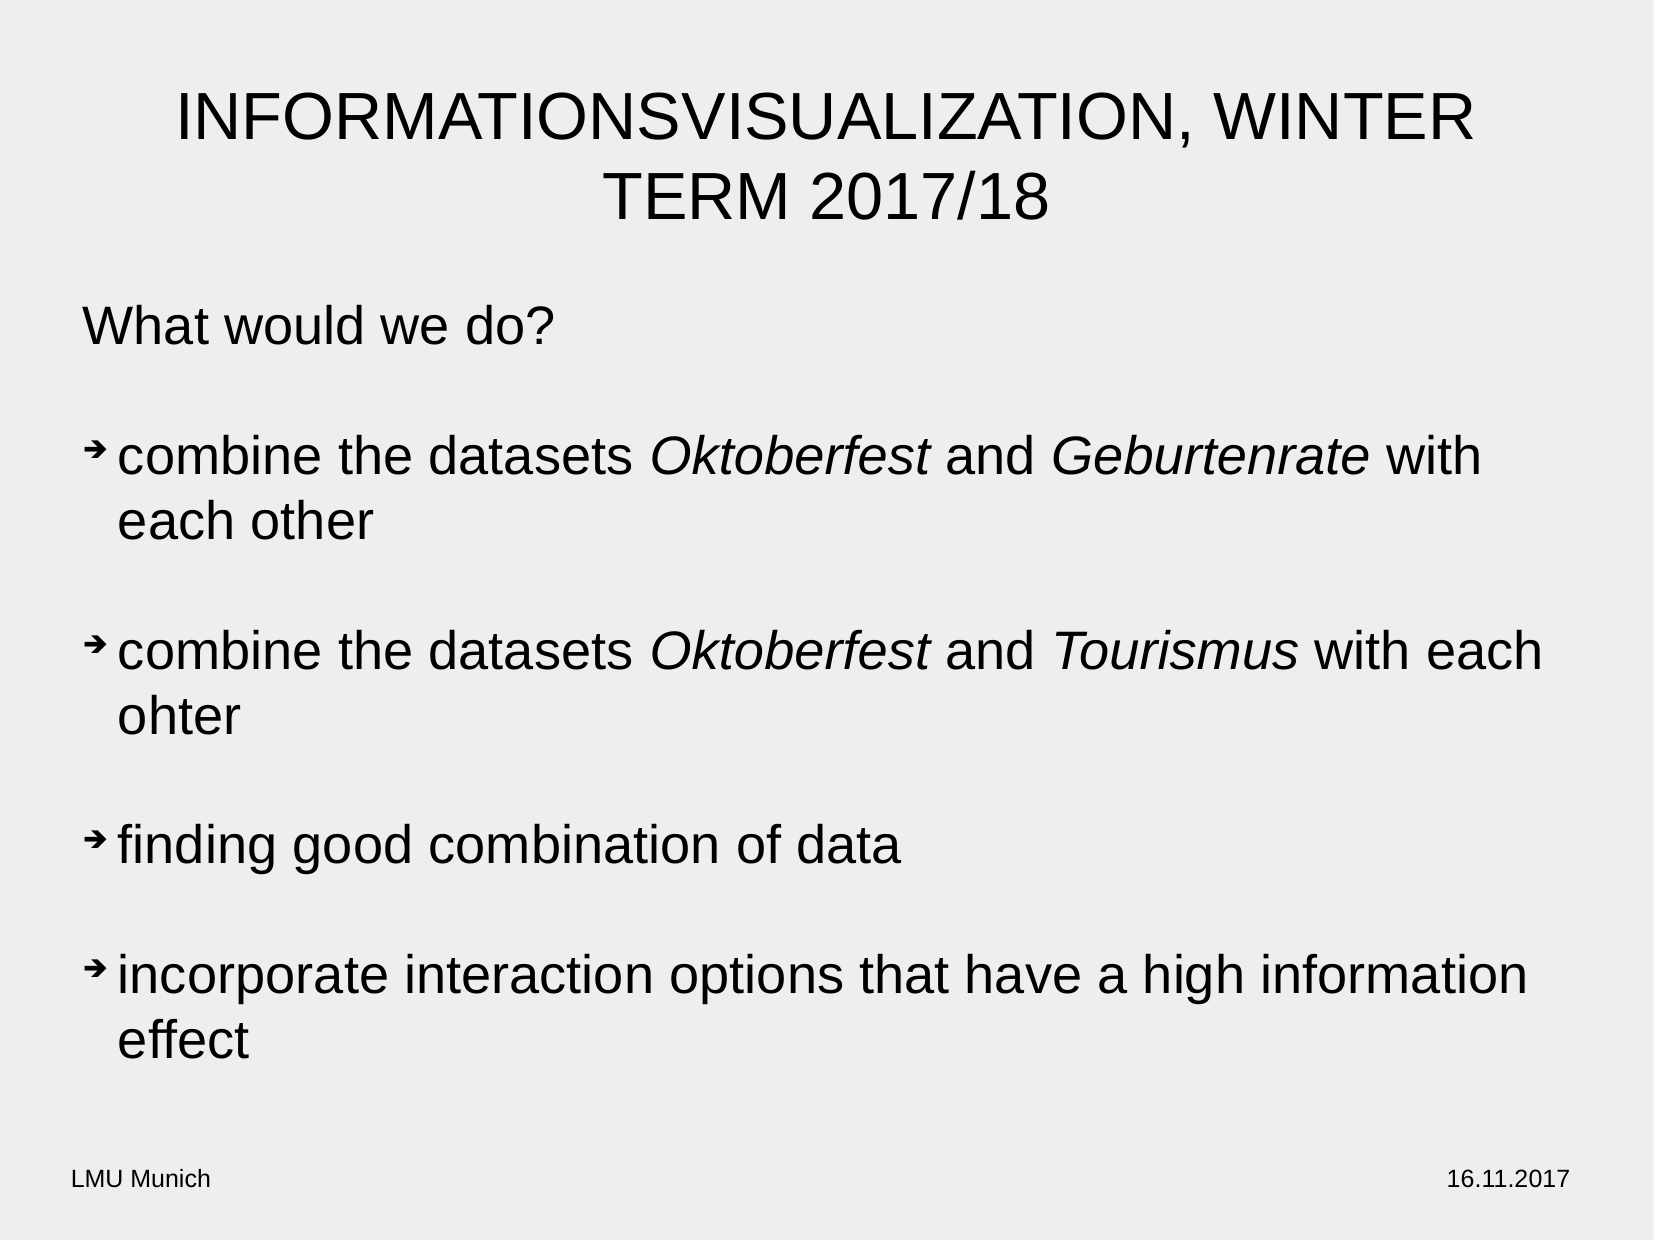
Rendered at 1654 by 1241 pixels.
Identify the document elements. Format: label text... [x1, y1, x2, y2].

text_box INFORMATIONSVISUALIZATION, WINTER TERM 2017/18 [82, 49, 1571, 257]
text_box What would we do? combine the datasets Oktoberfest and Geburtenrate with each other combine the datasets Oktoberfest and Tourismus with each ohter finding good combination of data incorporate interaction options that have a high information effect [82, 290, 1571, 1010]
text_box LMU Munich [70, 1163, 237, 1192]
text_box 16.11.2017 [1405, 1163, 1571, 1192]
